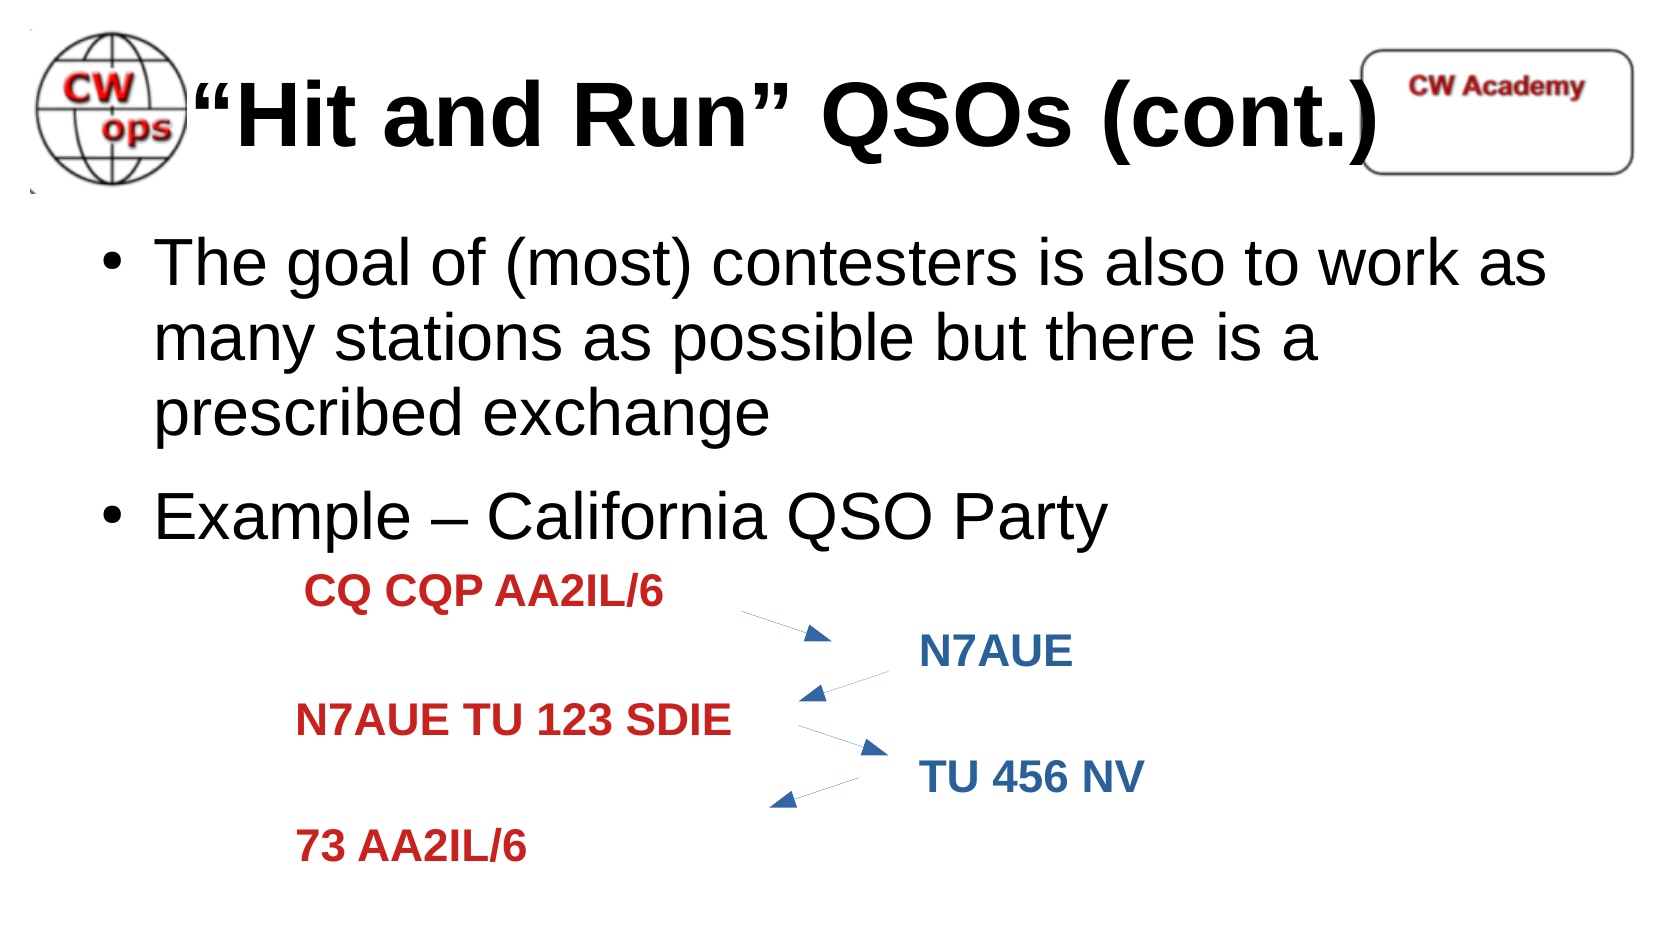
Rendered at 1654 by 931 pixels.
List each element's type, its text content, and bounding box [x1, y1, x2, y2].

picture [30, 29, 187, 194]
list The goal of (most) contesters is also to work as many stations as possible but there is a prescribed exchange Example – California QSO Party CQ CQP AA2IL/6 N7AUE N7AUE TU 123 SDIE TU 456 NV 73 AA2IL/6 [82, 225, 1571, 915]
picture [1530, 37, 1640, 186]
title “Hit and Run” QSOs (cont.) [41, 37, 1530, 193]
